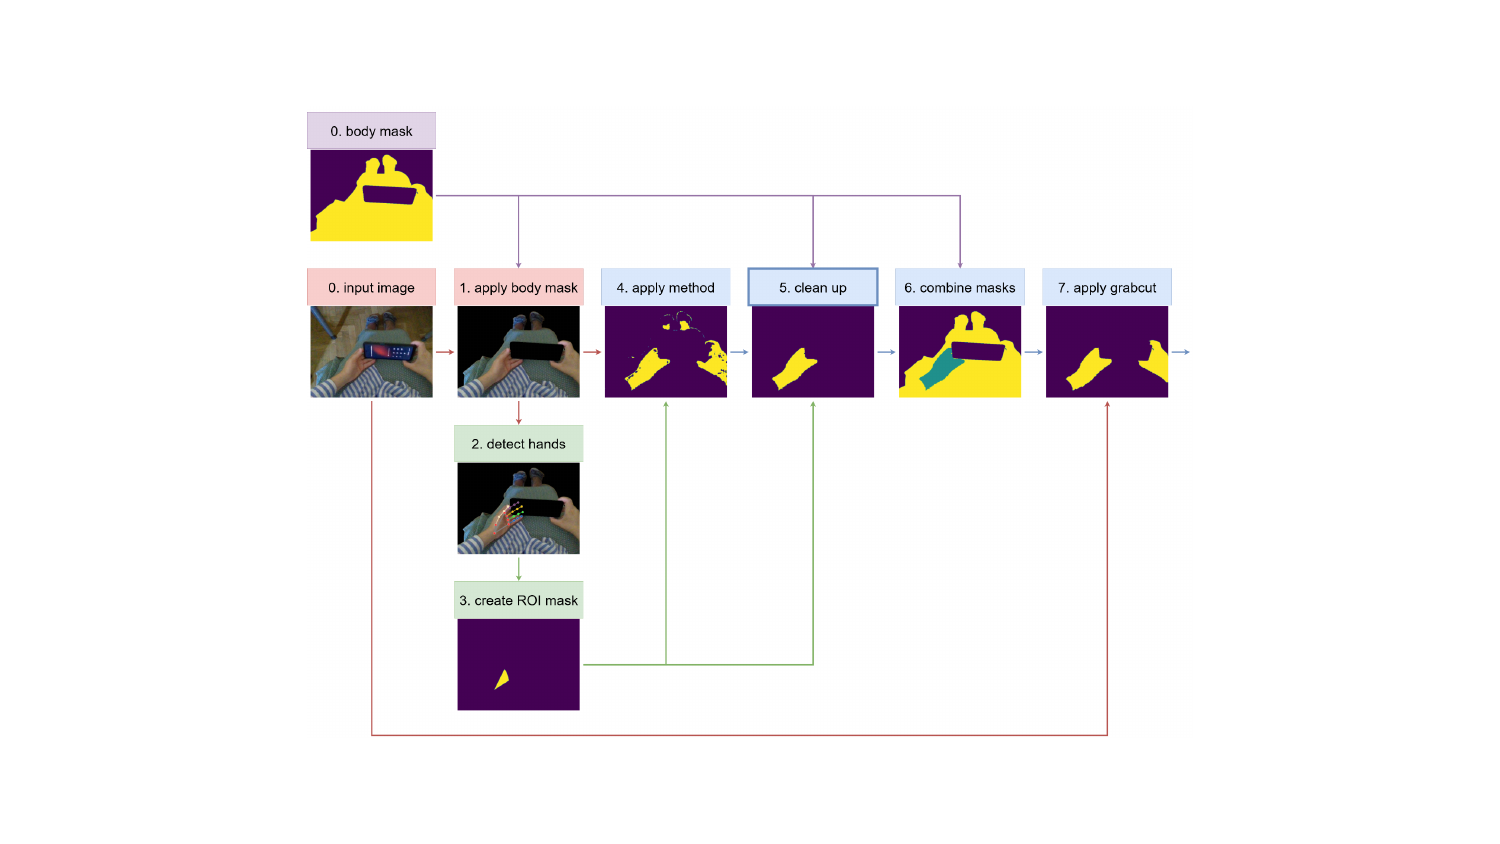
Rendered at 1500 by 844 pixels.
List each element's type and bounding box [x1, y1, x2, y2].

picture [307, 106, 1193, 738]
